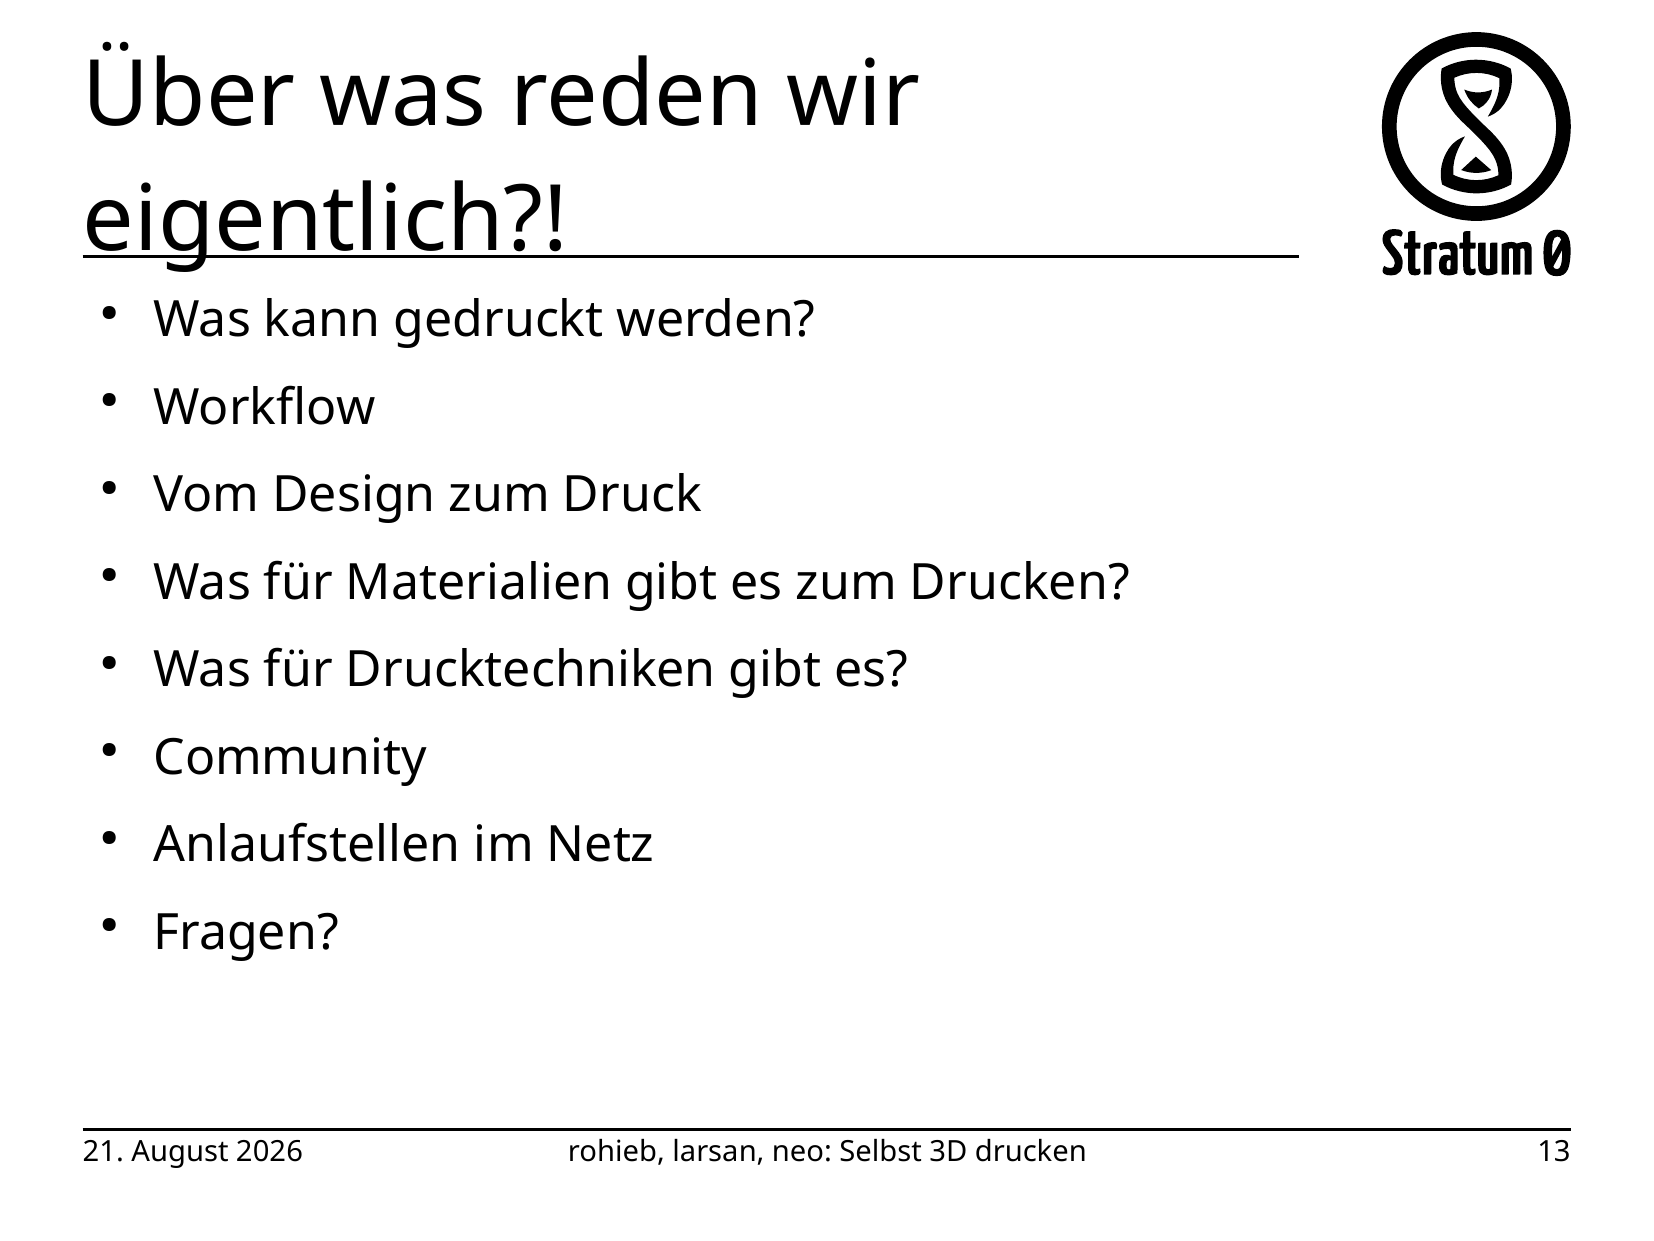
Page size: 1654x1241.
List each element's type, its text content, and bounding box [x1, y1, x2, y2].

title Über was reden wir eigentlich?! [82, 49, 1300, 257]
list Was kann gedruckt werden? Workflow Vom Design zum Druck Was für Materialien gibt es zum Drucken? Was für Drucktechniken gibt es? Community Anlaufstellen im Netz Fragen? [82, 290, 1538, 1010]
